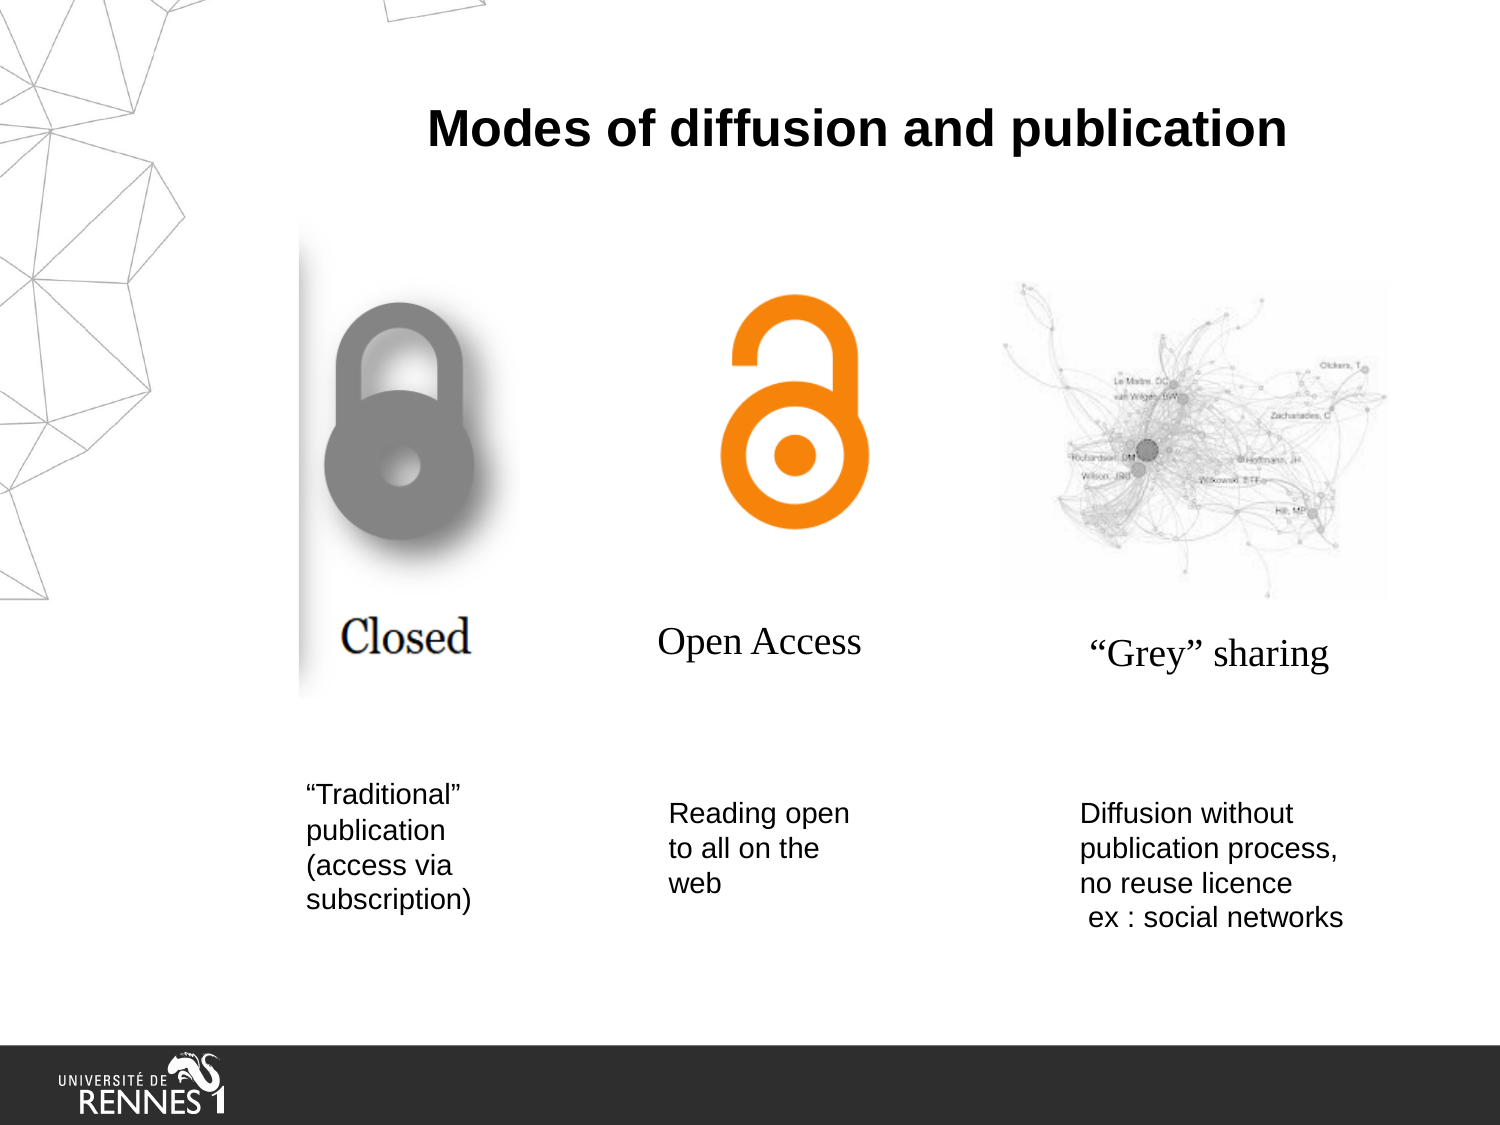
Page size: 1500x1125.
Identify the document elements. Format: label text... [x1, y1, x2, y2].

text_box Diffusion without publication process, no reuse licence ex : social networks [1064, 778, 1364, 949]
text_box Open Access [642, 600, 902, 678]
text_box Modes of diffusion and publication [412, 78, 1340, 172]
text_box “Traditional” publication (access via subscription) [290, 760, 528, 931]
text_box “Grey” sharing [1074, 611, 1374, 690]
picture [0, 0, 1500, 1045]
text_box Reading open to all on the web [653, 778, 891, 914]
picture [59, 1052, 224, 1114]
